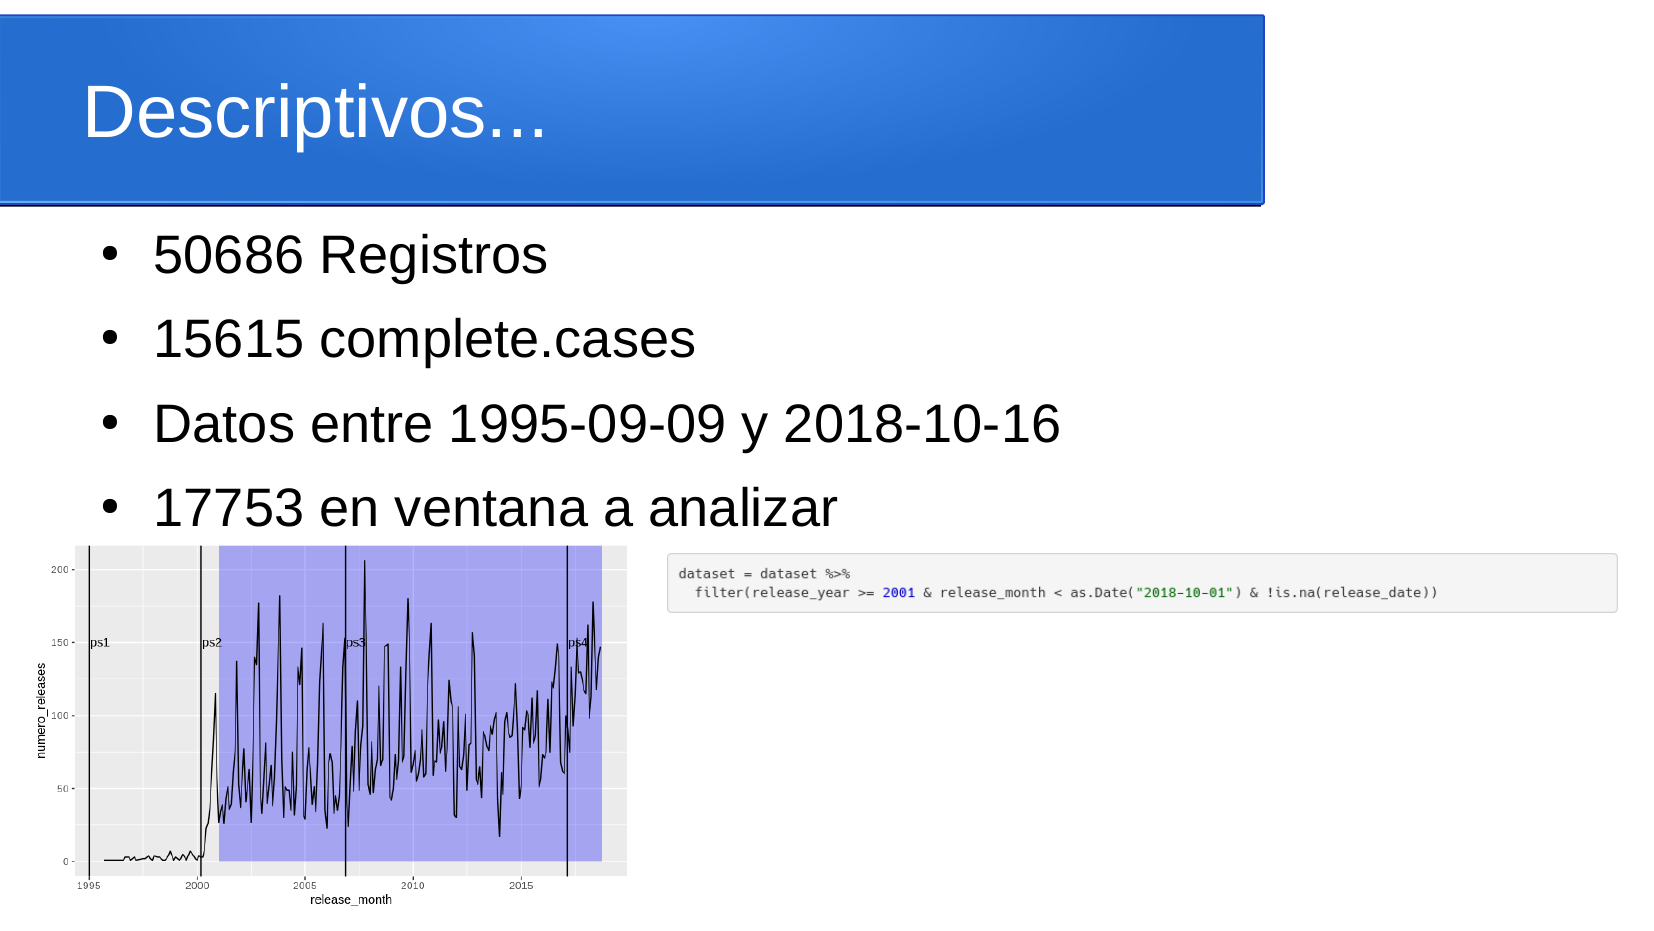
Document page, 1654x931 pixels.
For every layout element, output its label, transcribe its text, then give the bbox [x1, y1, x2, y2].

picture [30, 539, 633, 912]
picture [665, 550, 1621, 616]
title Descriptivos... [82, 35, 1235, 189]
list 50686 Registros 15615 complete.cases Datos entre 1995-09-09 y 2018-10-16 17753 en ventana a analizar [82, 224, 1571, 764]
